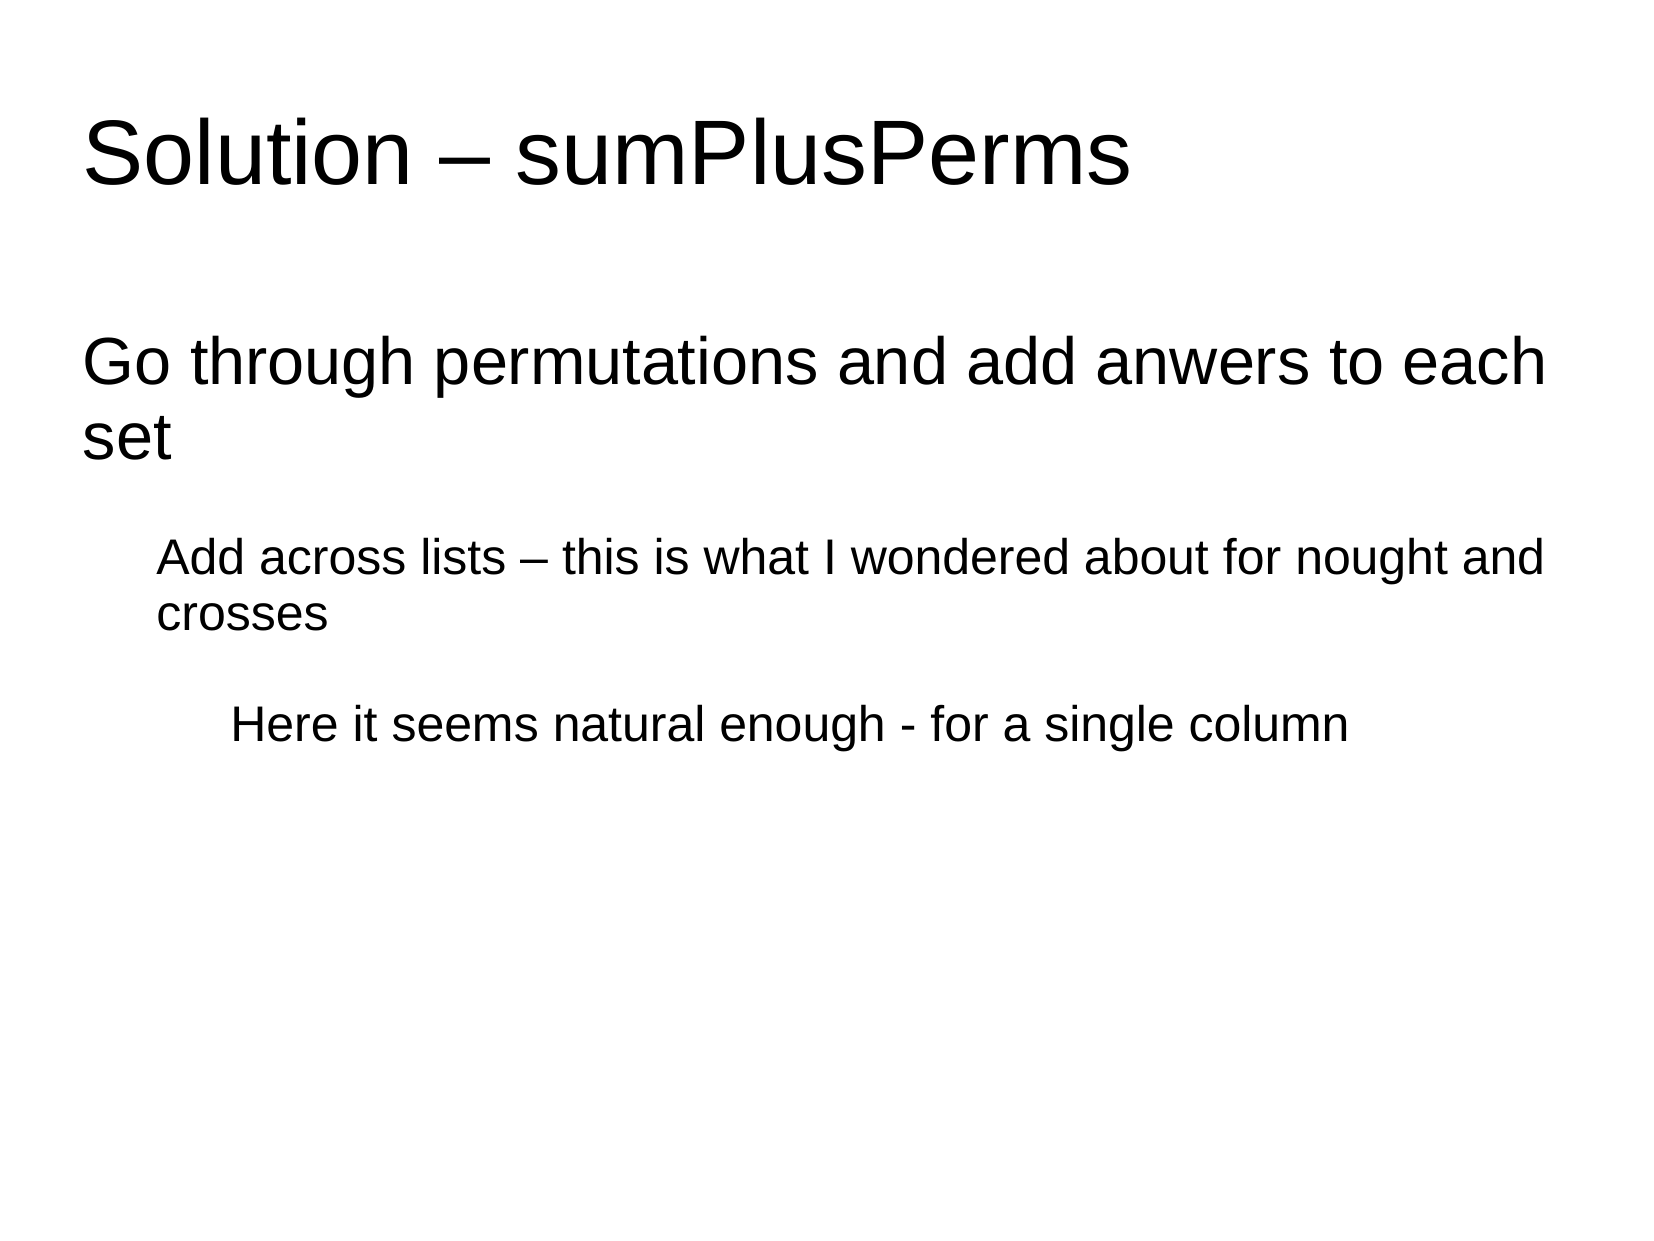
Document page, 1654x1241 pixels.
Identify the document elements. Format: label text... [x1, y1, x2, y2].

title Solution – sumPlusPerms [82, 49, 1571, 249]
subtitle Go through permutations and add anwers to each set Add across lists – this is what I wondered about for nought and crosses Here it seems natural enough - for a single column [82, 249, 1571, 1051]
